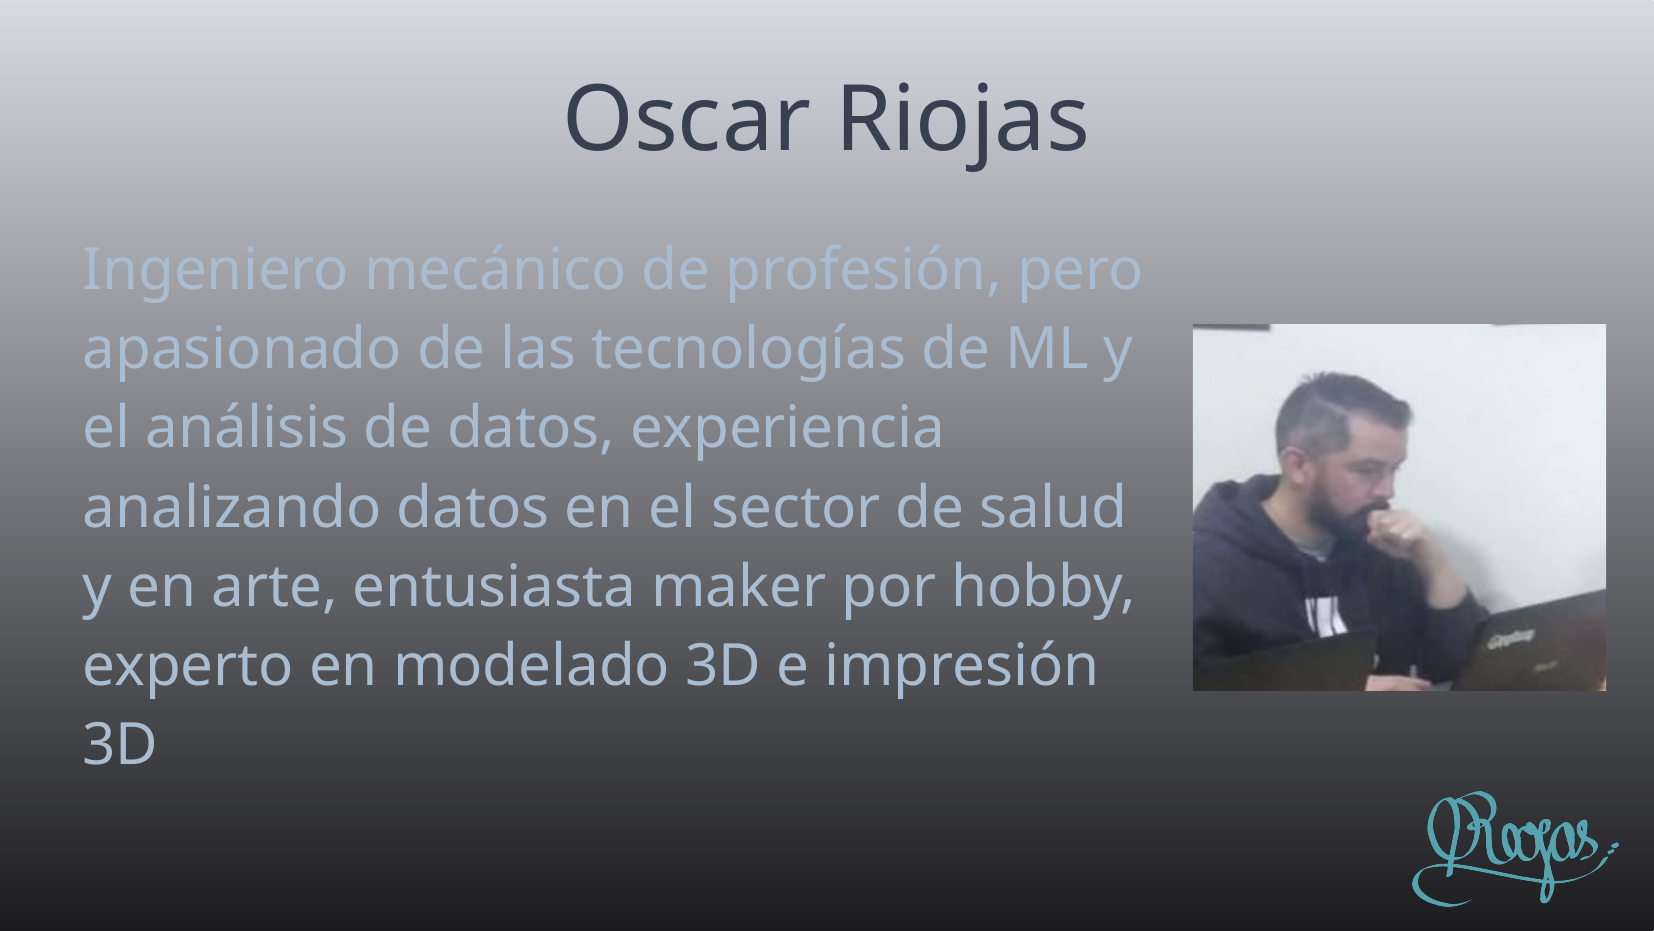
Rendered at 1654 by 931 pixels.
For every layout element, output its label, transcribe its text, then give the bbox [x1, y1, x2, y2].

picture [1412, 791, 1619, 907]
picture [1192, 324, 1607, 691]
subtitle Ingeniero mecánico de profesión, pero apasionado de las tecnologías de ML y el análisis de datos, experiencia analizando datos en el sector de salud y en arte, entusiasta maker por hobby, experto en modelado 3D e impresión 3D [82, 205, 1158, 804]
title Oscar Riojas [82, 37, 1571, 193]
